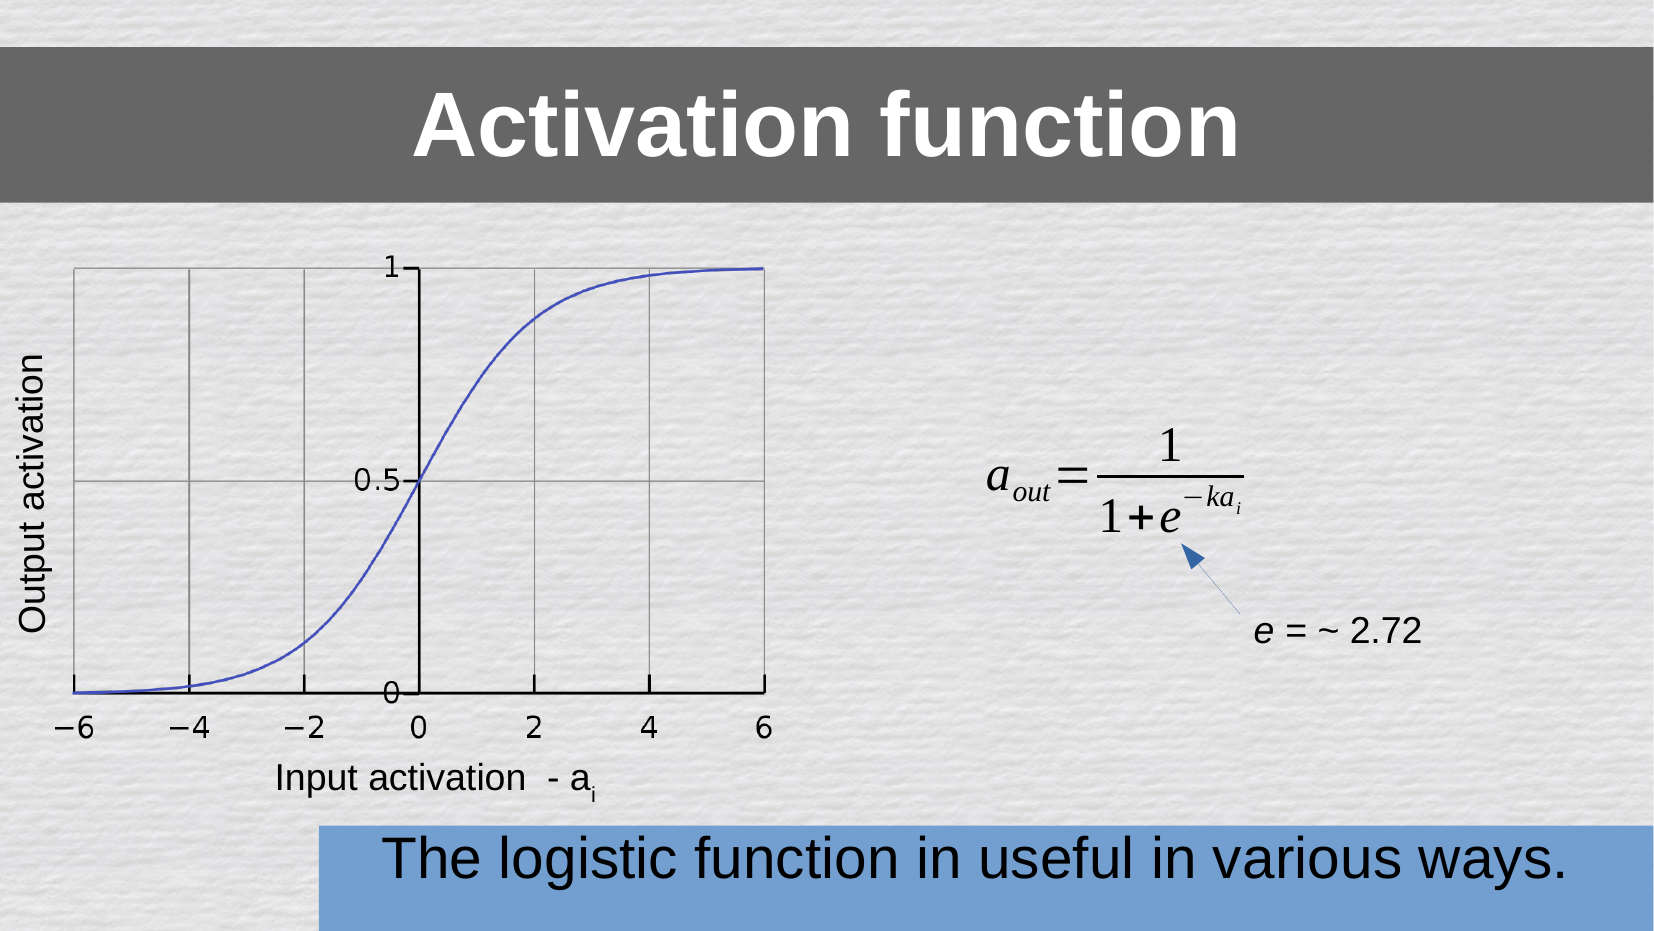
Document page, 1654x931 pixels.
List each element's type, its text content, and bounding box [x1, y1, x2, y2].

text_box Output activation [0, 306, 61, 650]
text_box e = ~ 2.72 [1228, 602, 1453, 660]
picture [0, 203, 1654, 931]
text_box Input activation - ai [259, 749, 662, 815]
picture [0, 0, 1654, 47]
title Activation function [0, 47, 1654, 203]
chart [978, 417, 1252, 544]
list The logistic function in useful in various ways. [318, 825, 1654, 931]
